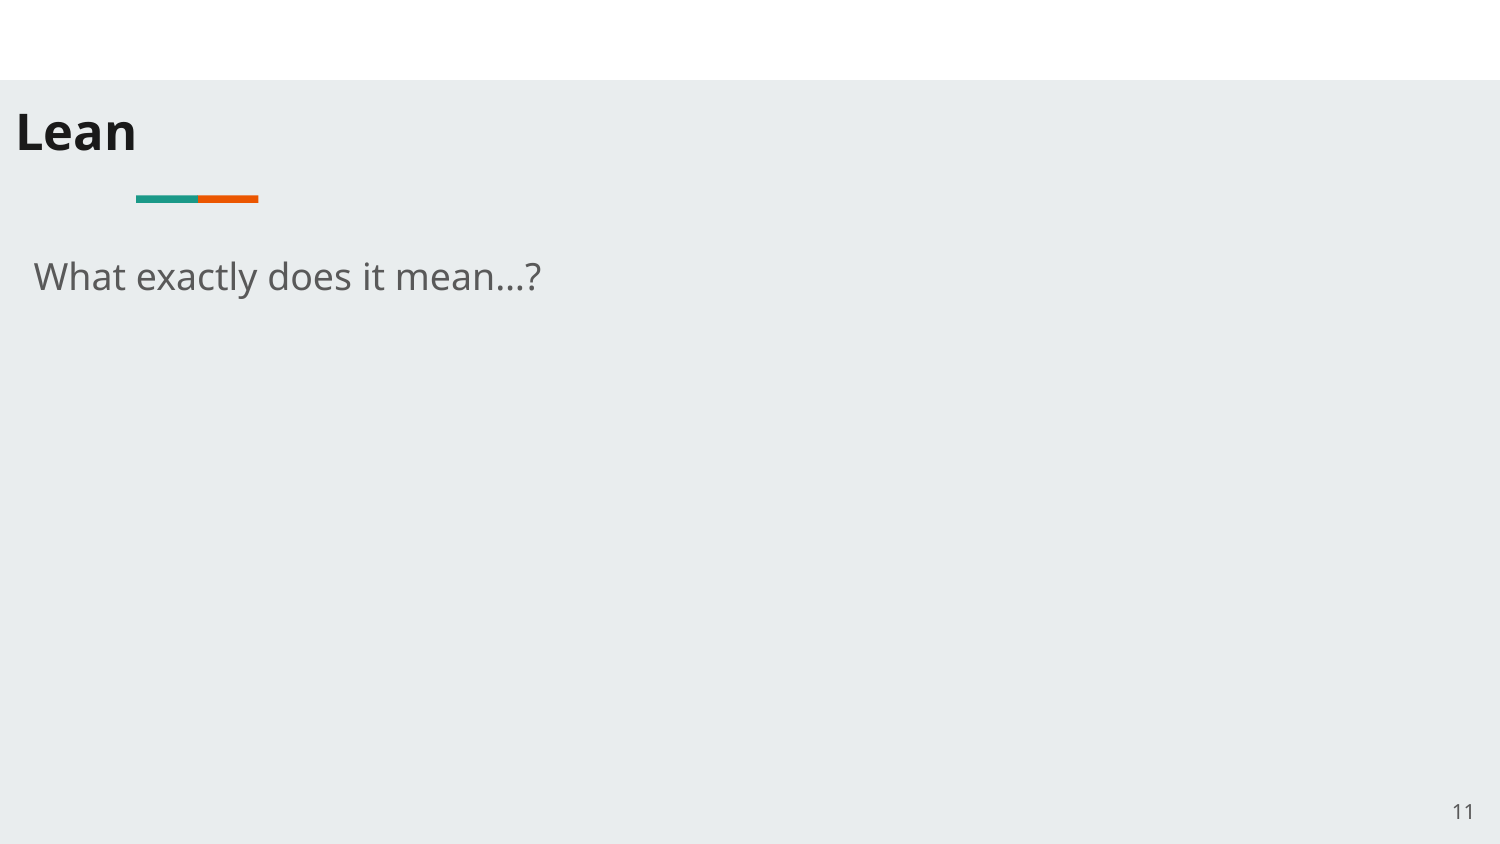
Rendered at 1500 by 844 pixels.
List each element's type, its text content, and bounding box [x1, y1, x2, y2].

slide_number <number> [1400, 779, 1491, 844]
subtitle What exactly does it mean…? [18, 235, 1466, 787]
title Lean [0, 80, 1101, 181]
